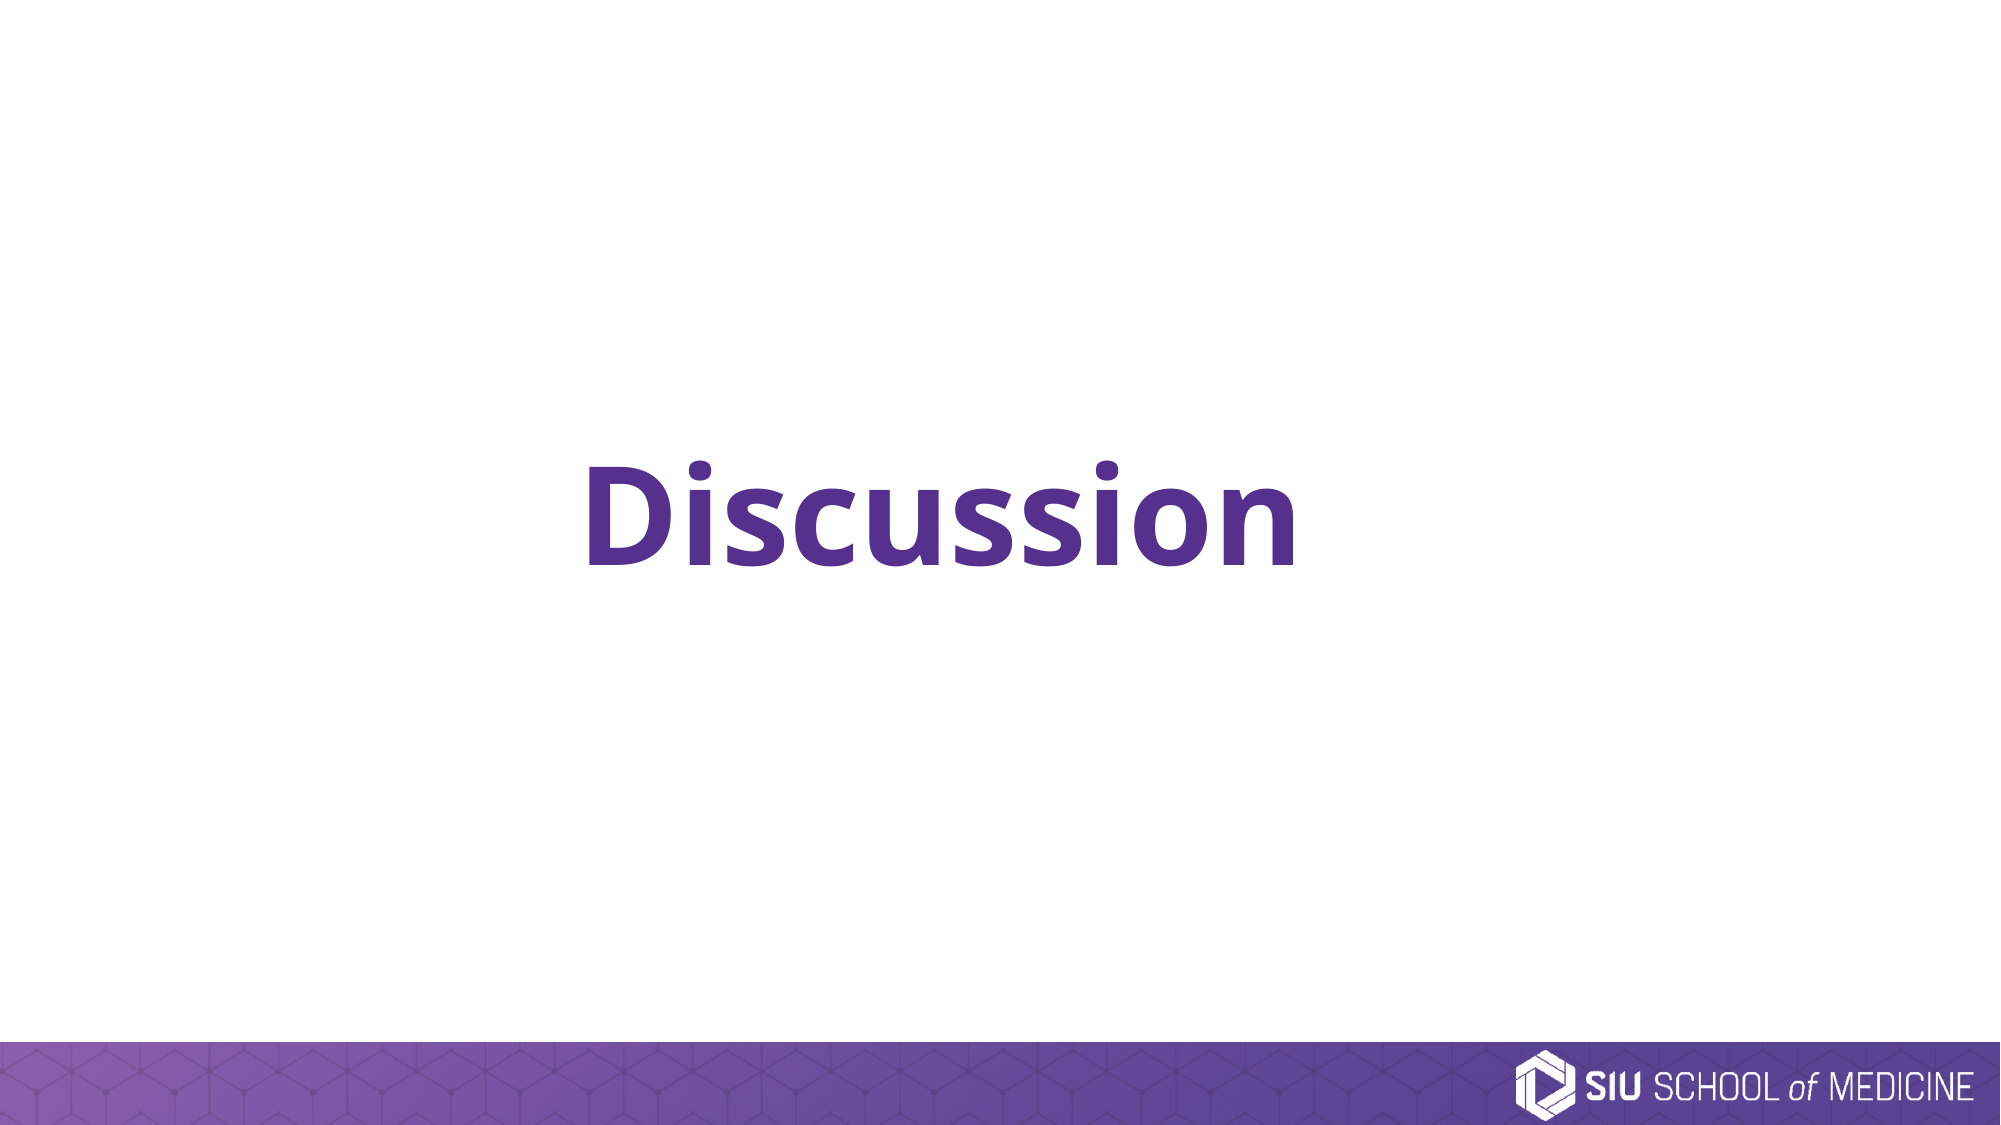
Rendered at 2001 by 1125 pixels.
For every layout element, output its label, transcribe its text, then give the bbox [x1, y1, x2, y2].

picture [0, 1042, 2000, 1125]
title Discussion [562, 412, 1463, 630]
